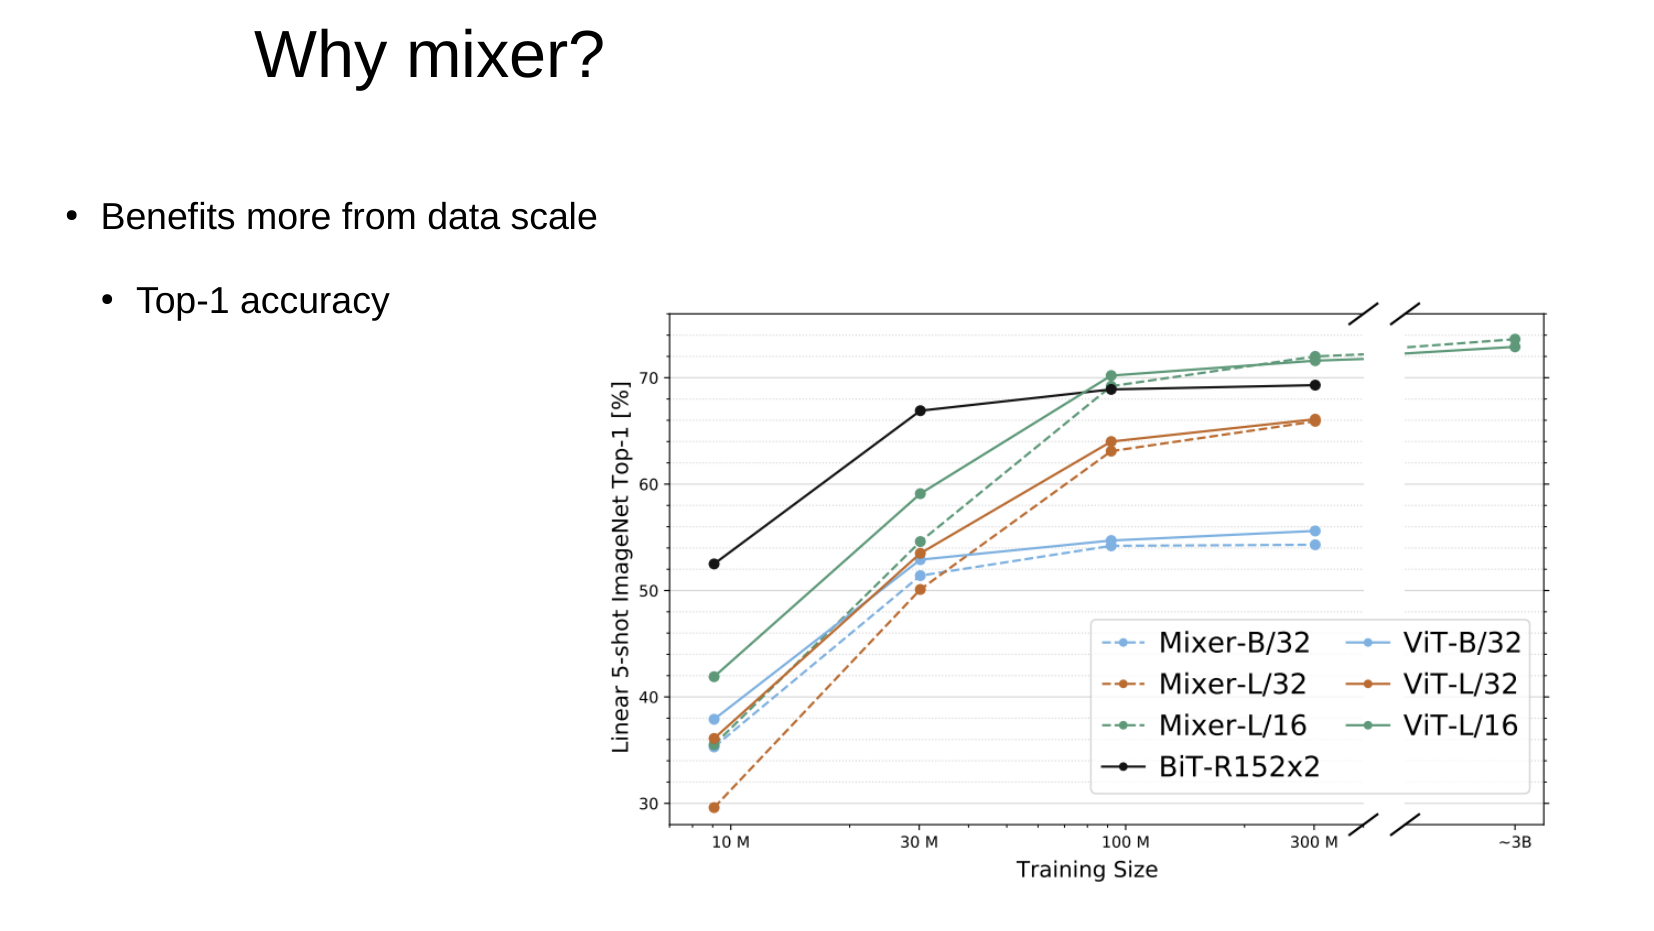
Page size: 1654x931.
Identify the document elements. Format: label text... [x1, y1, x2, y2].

title Why mixer? [116, 0, 745, 115]
text_box Benefits more from data scale Top-1 accuracy [50, 188, 773, 330]
picture [600, 275, 1559, 894]
